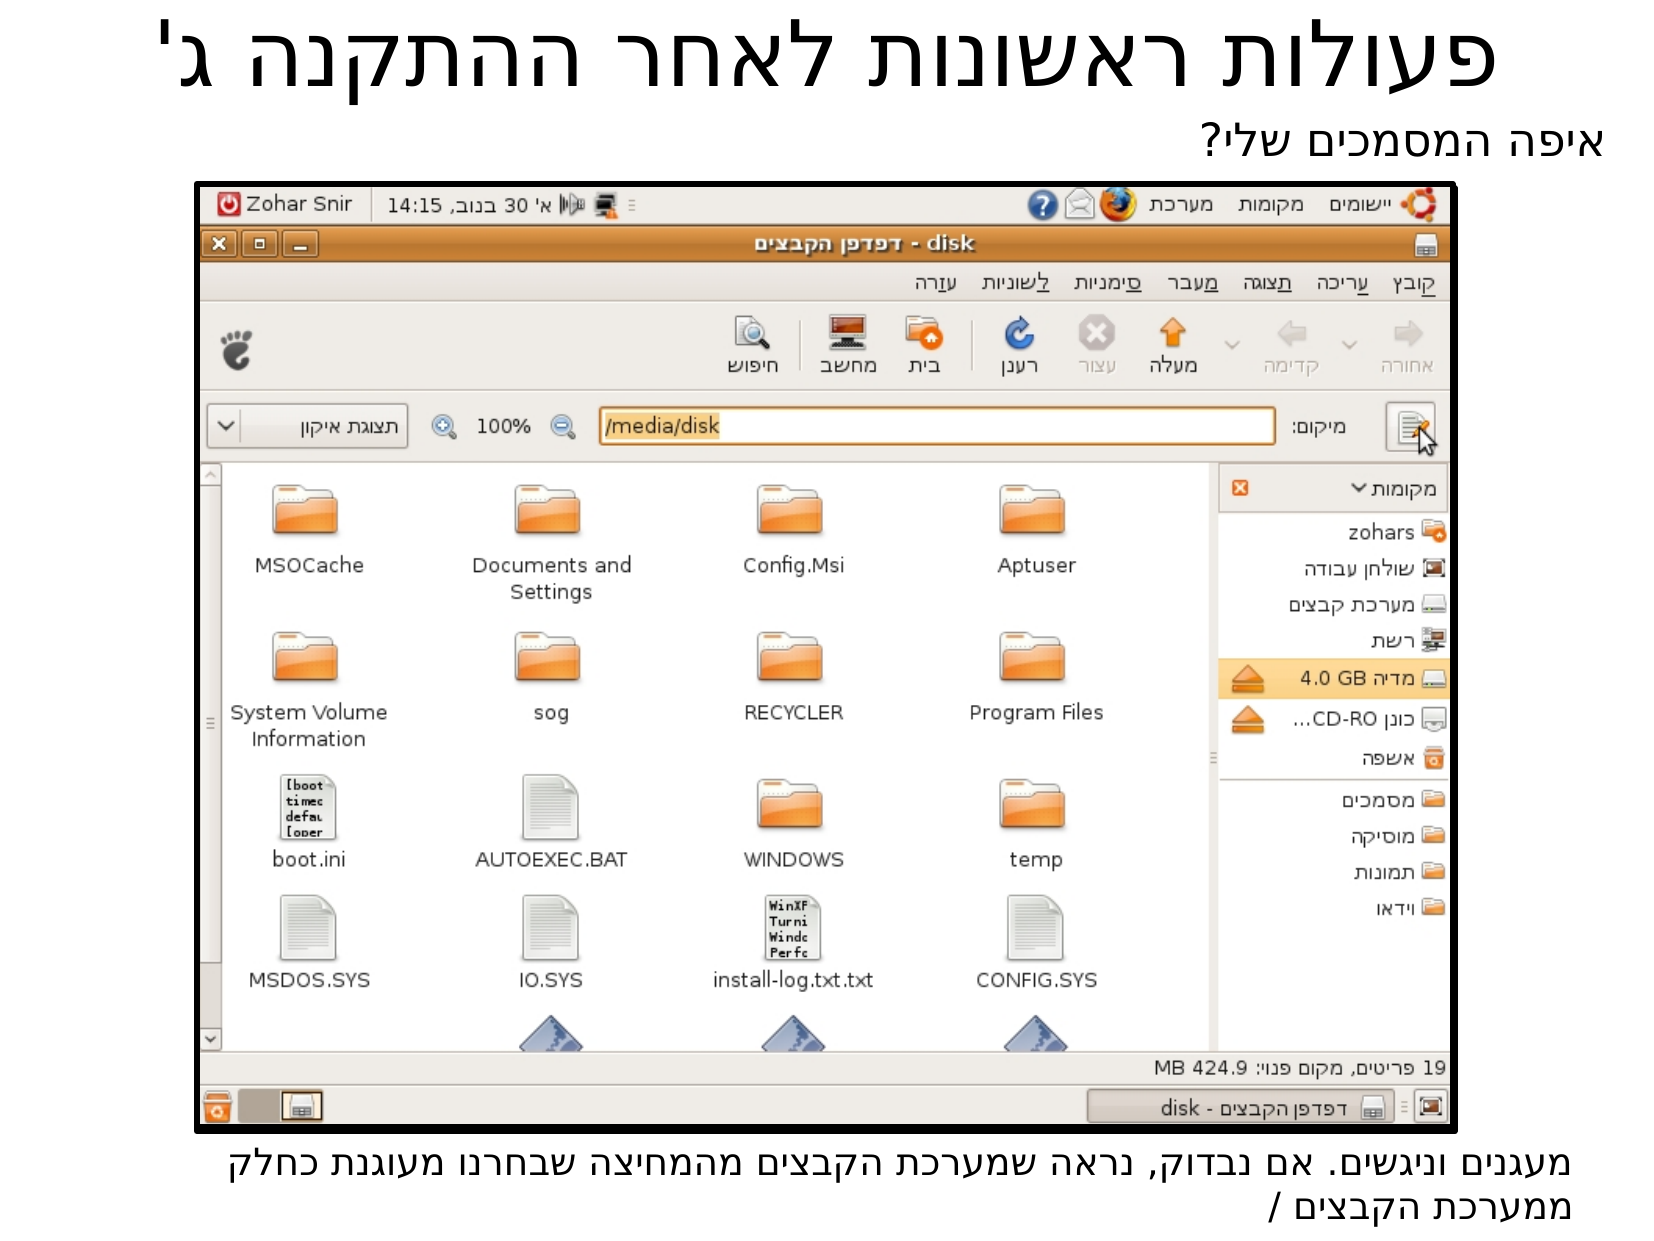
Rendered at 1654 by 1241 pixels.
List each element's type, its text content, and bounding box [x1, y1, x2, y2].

text_box מעגנים וניגשים. אם נבדוק, נראה שמערכת הקבצים מהמחיצה שבחרנו מעוגנת כחלק ממערכת הקבצים / [197, 1133, 1589, 1241]
title פעולות ראשונות לאחר ההתקנה ג' [82, 0, 1571, 114]
list איפה המסמכים שלי? [29, 114, 1625, 918]
picture [199, 186, 1450, 1125]
